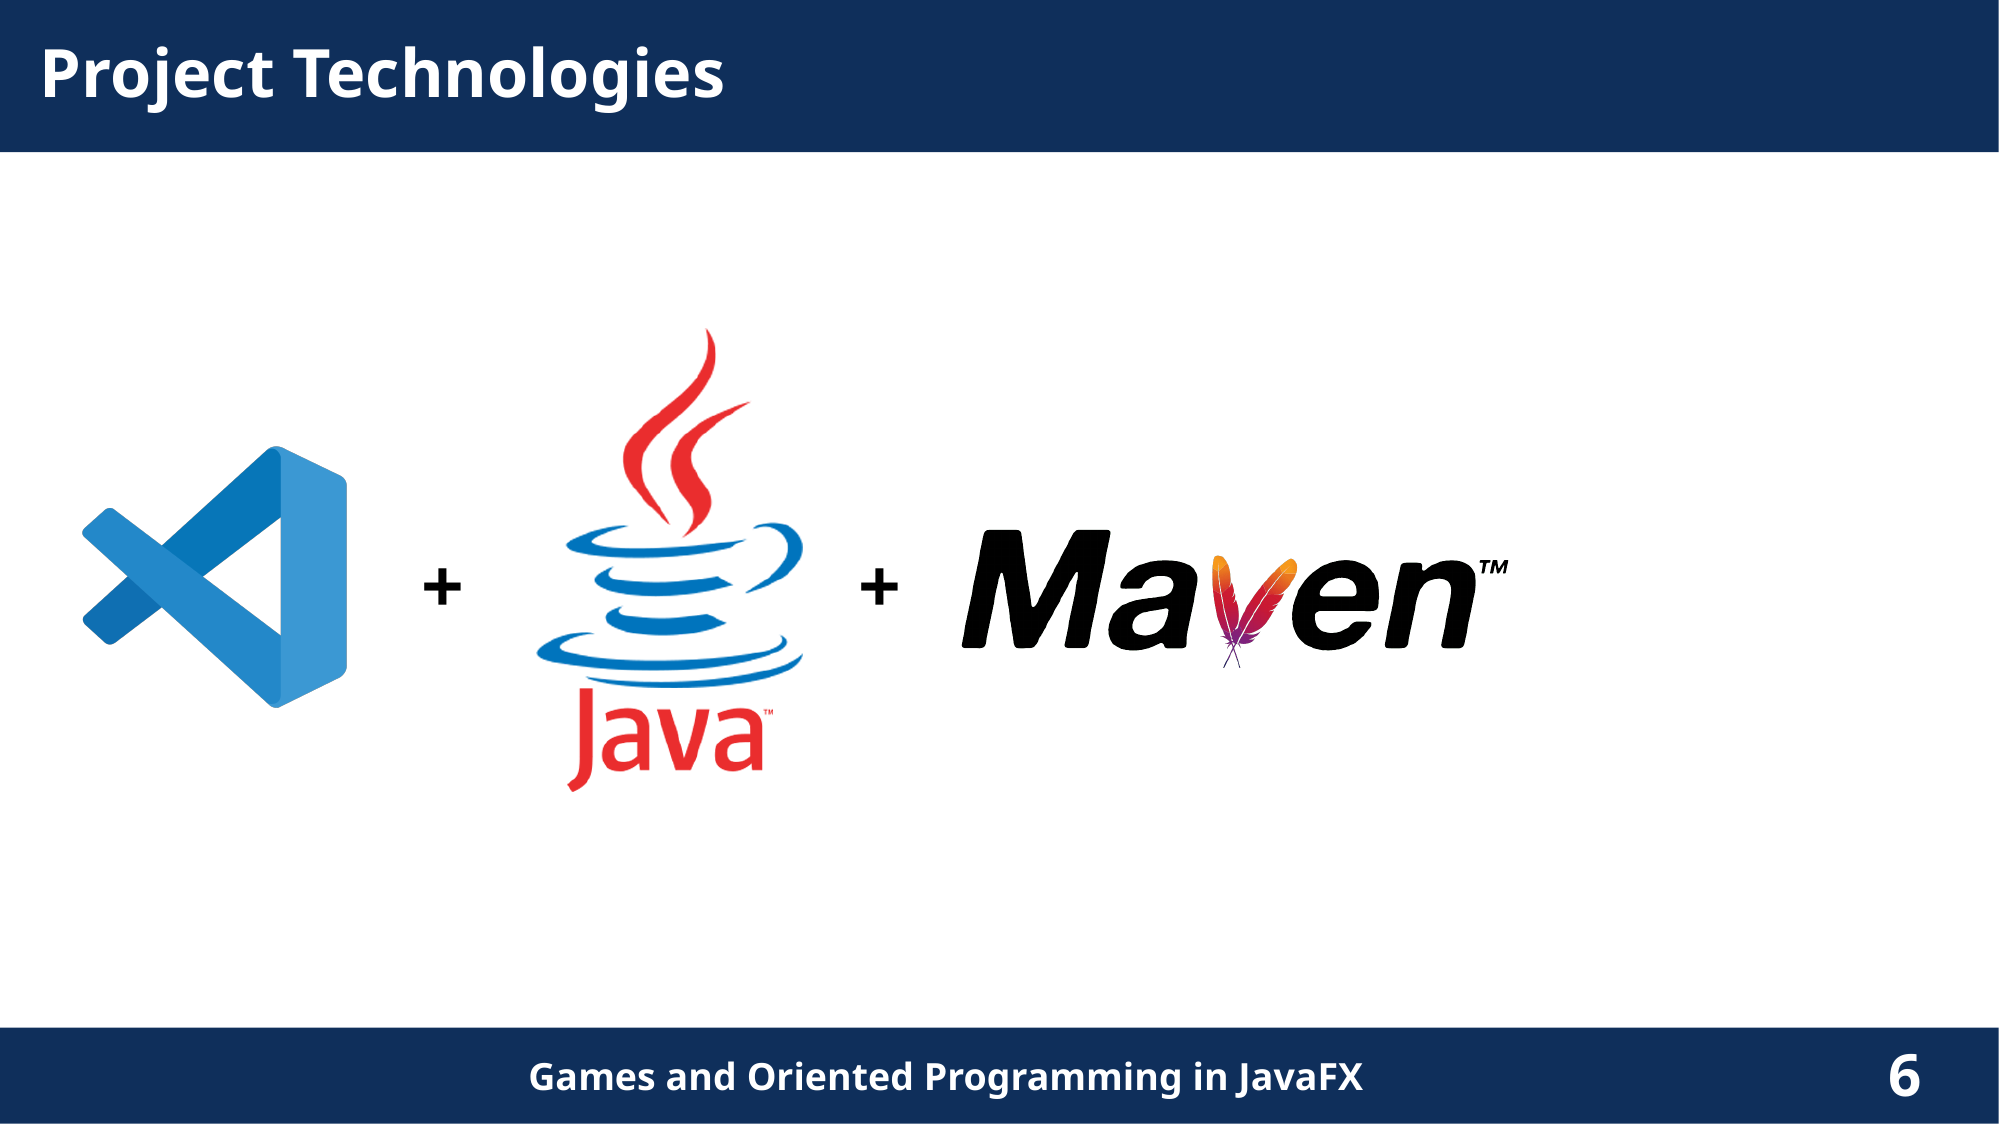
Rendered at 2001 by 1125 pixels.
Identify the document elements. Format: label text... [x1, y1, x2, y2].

picture [77, 442, 349, 709]
text_box + [820, 531, 939, 637]
picture [950, 525, 1512, 668]
picture [442, 324, 916, 798]
text_box + [383, 531, 442, 637]
text_box Project Technologies [25, 23, 1999, 119]
